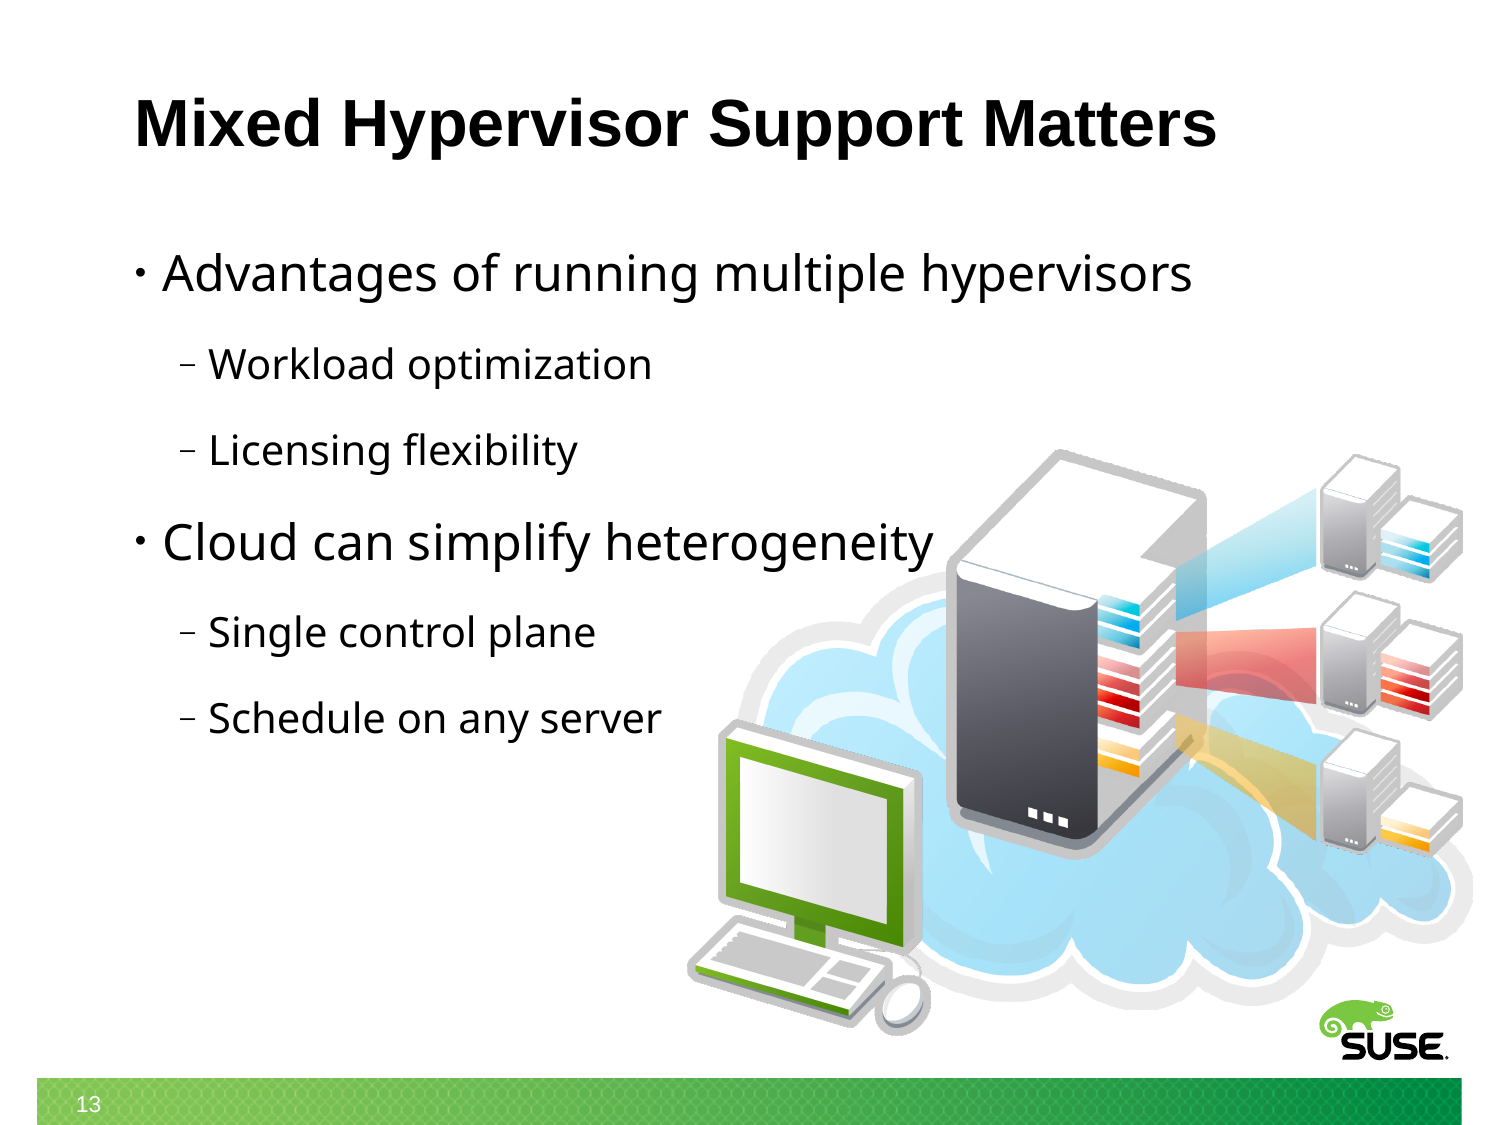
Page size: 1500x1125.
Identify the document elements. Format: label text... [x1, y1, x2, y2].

picture [37, 1078, 1462, 1125]
title Mixed Hypervisor Support Matters [134, 44, 1371, 202]
list Advantages of running multiple hypervisors Workload optimization Licensing flexibility Cloud can simplify heterogeneity Single control plane Schedule on any server [134, 238, 1371, 892]
picture [687, 449, 1473, 1036]
